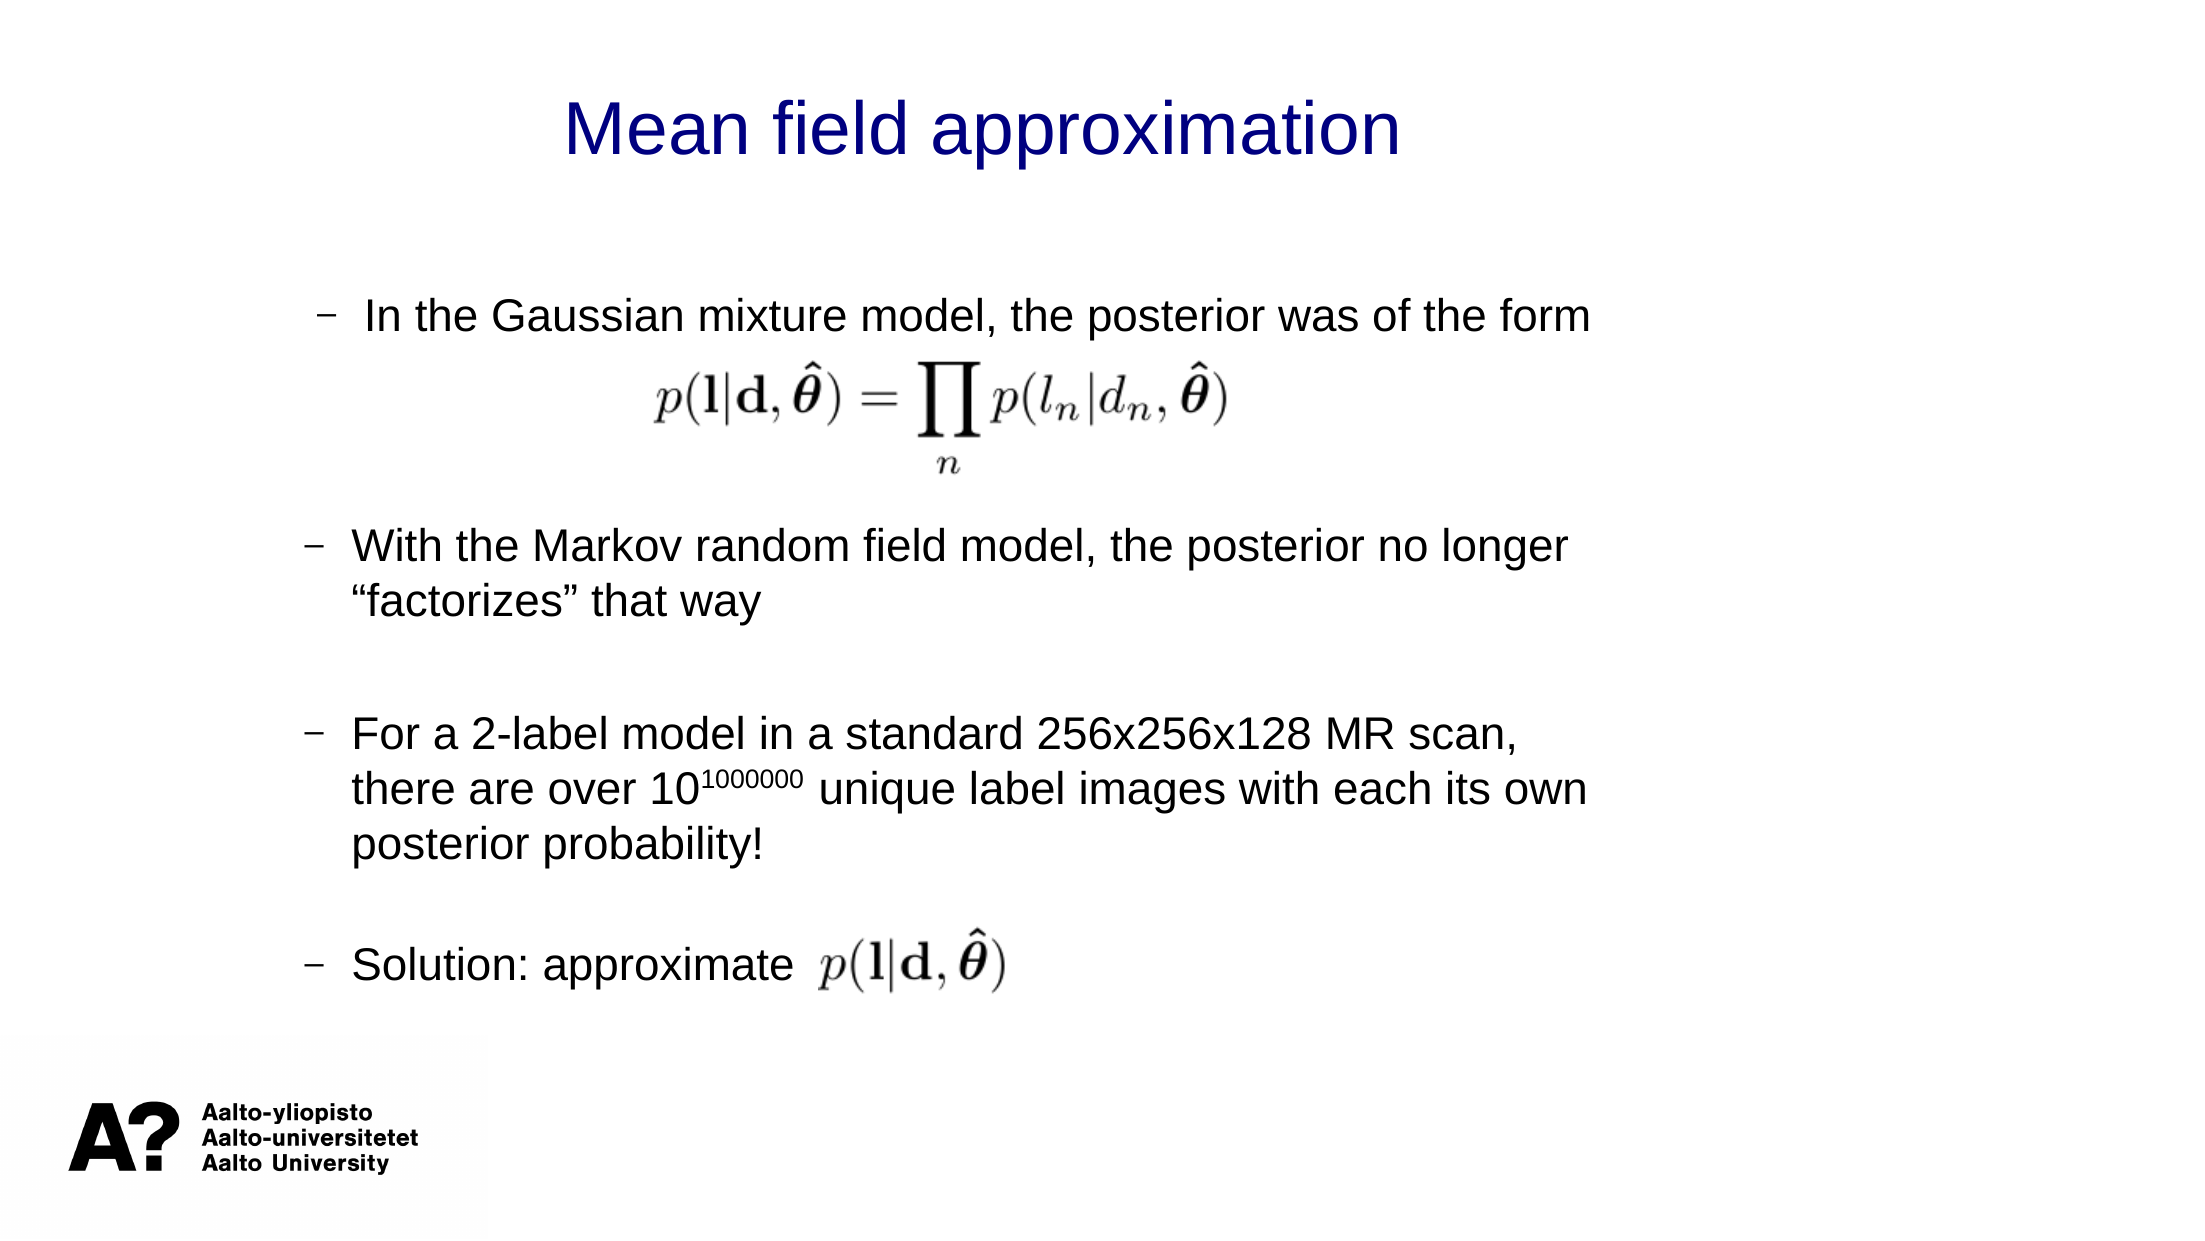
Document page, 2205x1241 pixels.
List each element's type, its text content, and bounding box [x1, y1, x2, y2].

picture [651, 359, 1239, 480]
title Mean field approximation [326, 65, 1640, 179]
list In the Gaussian mixture model, the posterior was of the form [227, 278, 1653, 450]
list With the Markov random field model, the posterior no longer “factorizes” that way For a 2-label model in a standard 256x256x128 MR scan, there are over 101000000 unique label images with each its own posterior probability! Solution: approximate [214, 508, 1640, 1013]
picture [0, 1035, 488, 1239]
picture [818, 924, 1008, 1000]
